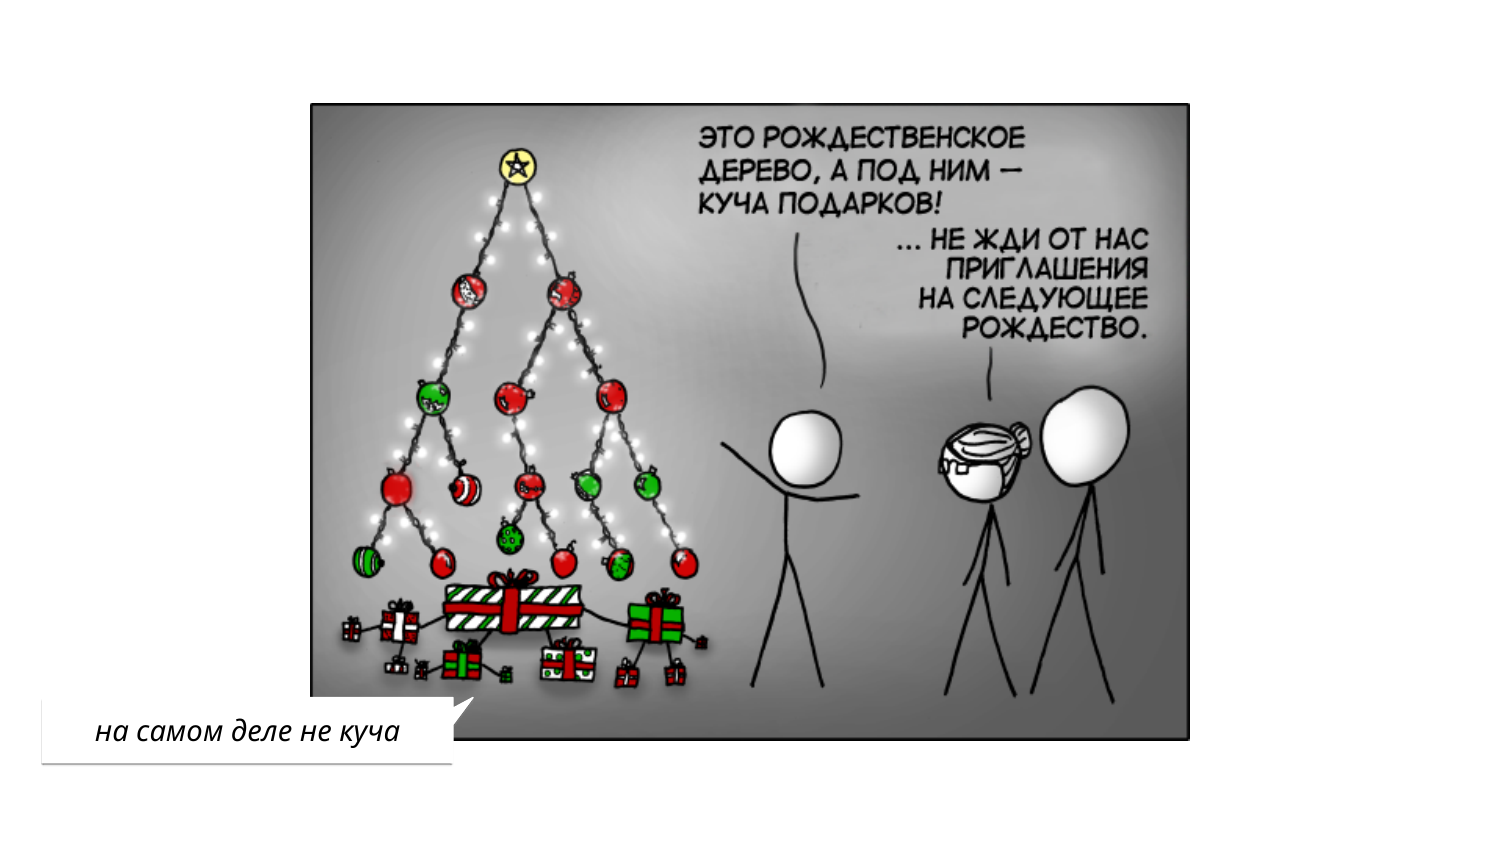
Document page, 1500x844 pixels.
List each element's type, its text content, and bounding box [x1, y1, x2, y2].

text_box на самом деле не куча [42, 697, 473, 763]
picture [310, 103, 1190, 741]
